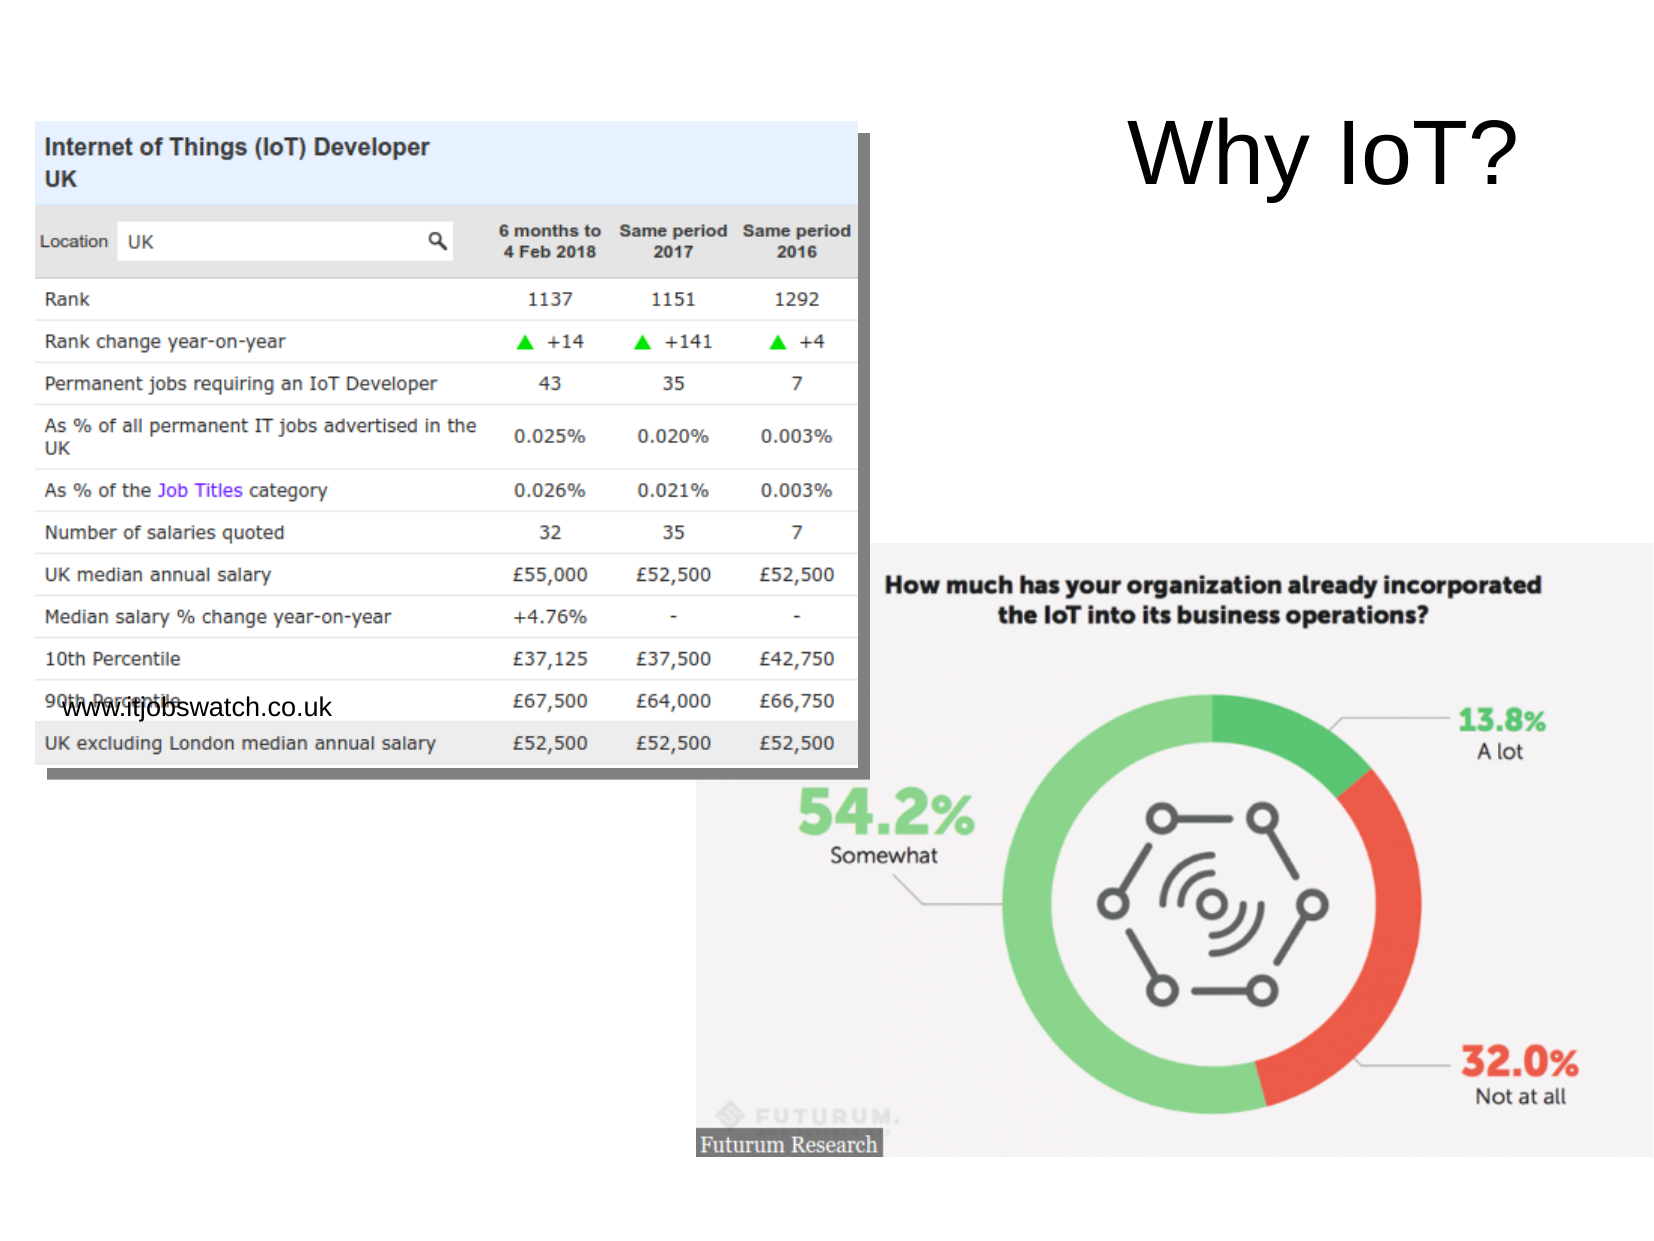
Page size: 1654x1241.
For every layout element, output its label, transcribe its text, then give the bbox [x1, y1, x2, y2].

title Why IoT? [82, 49, 1571, 257]
picture [696, 543, 1654, 1157]
picture [35, 121, 858, 768]
text_box www.itjobswatch.co.uk [47, 685, 461, 731]
